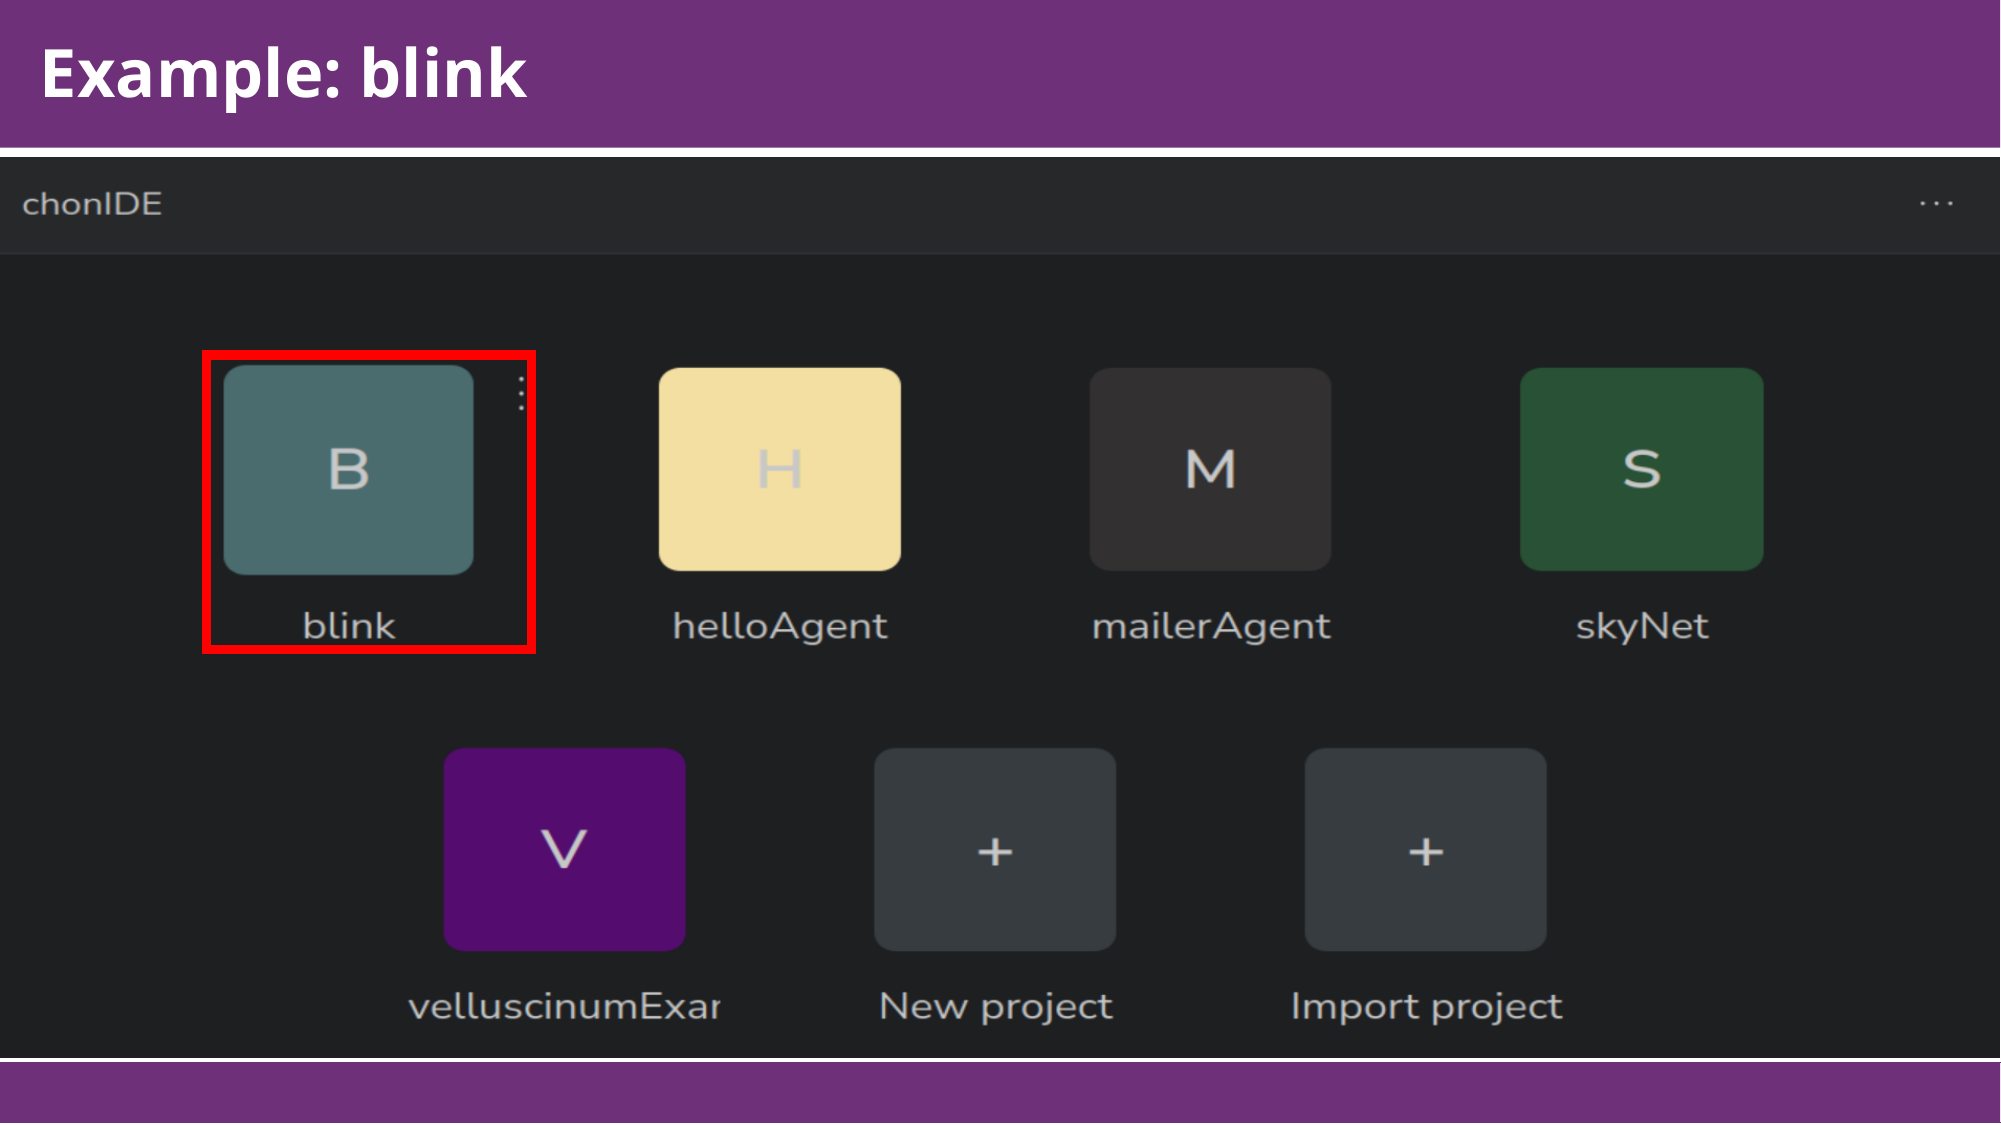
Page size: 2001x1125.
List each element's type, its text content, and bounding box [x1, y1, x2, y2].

picture [0, 157, 2000, 1058]
text_box Example: blink [25, 23, 1999, 119]
